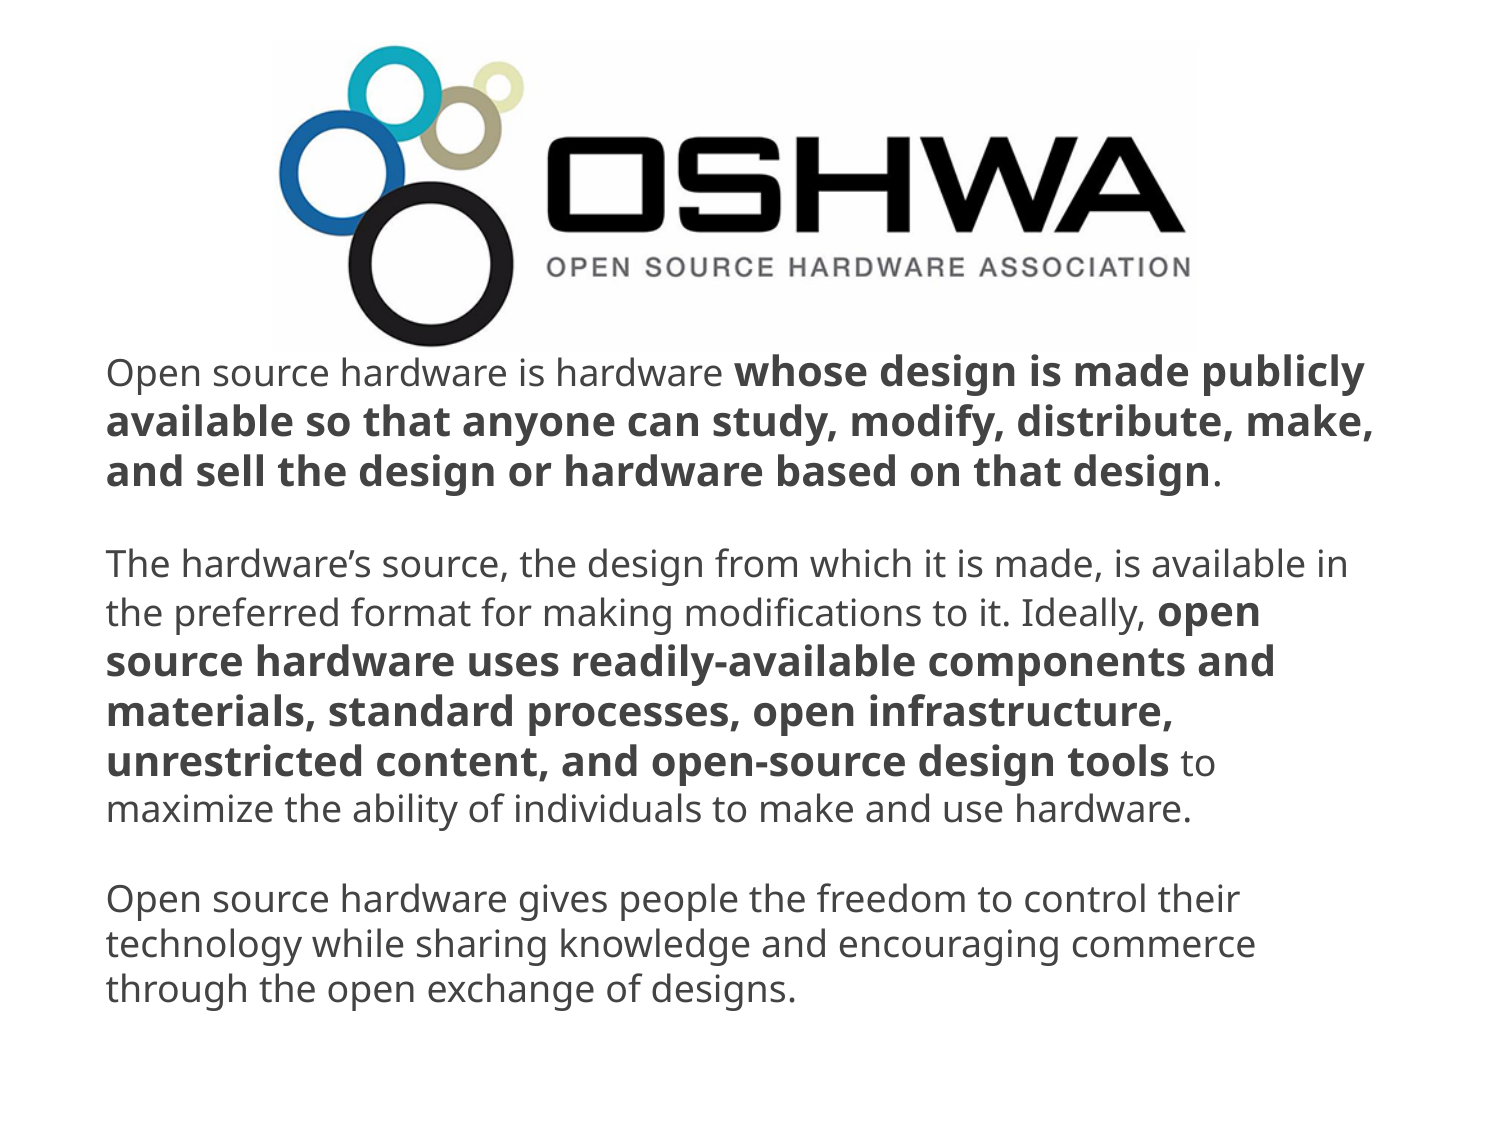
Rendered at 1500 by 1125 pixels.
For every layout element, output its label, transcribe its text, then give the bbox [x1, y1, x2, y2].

text_box Open source hardware is hardware whose design is made publicly available so that anyone can study, modify, distribute, make, and sell the design or hardware based on that design. The hardware’s source, the design from which it is made, is available in the preferred format for making modifications to it. Ideally, open source hardware uses readily-available components and materials, standard processes, open infrastructure, unrestricted content, and open-source design tools to maximize the ability of individuals to make and use hardware. Open source hardware gives people the freedom to control their technology while sharing knowledge and encouraging commerce through the open exchange of designs. [90, 330, 1410, 922]
picture [272, 41, 1199, 353]
